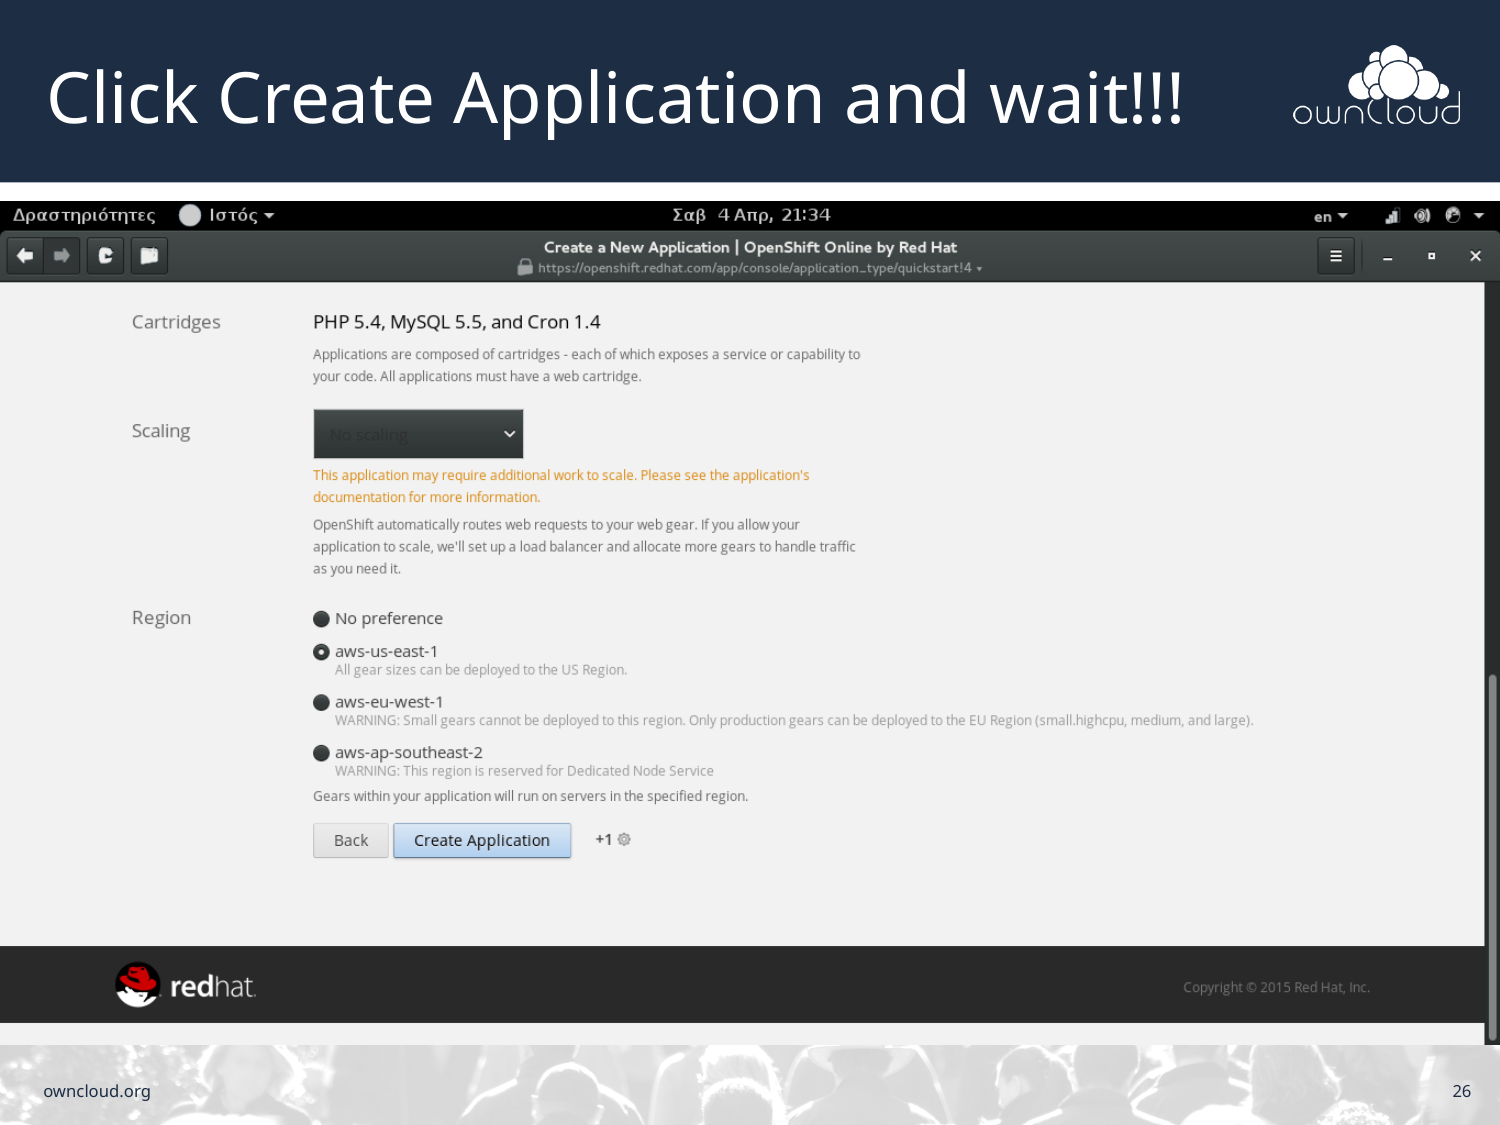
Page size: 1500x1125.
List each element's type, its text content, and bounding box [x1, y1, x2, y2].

picture [0, 201, 1500, 1125]
title Click Create Application and wait!!! [46, 5, 1258, 187]
picture [1293, 45, 1460, 124]
